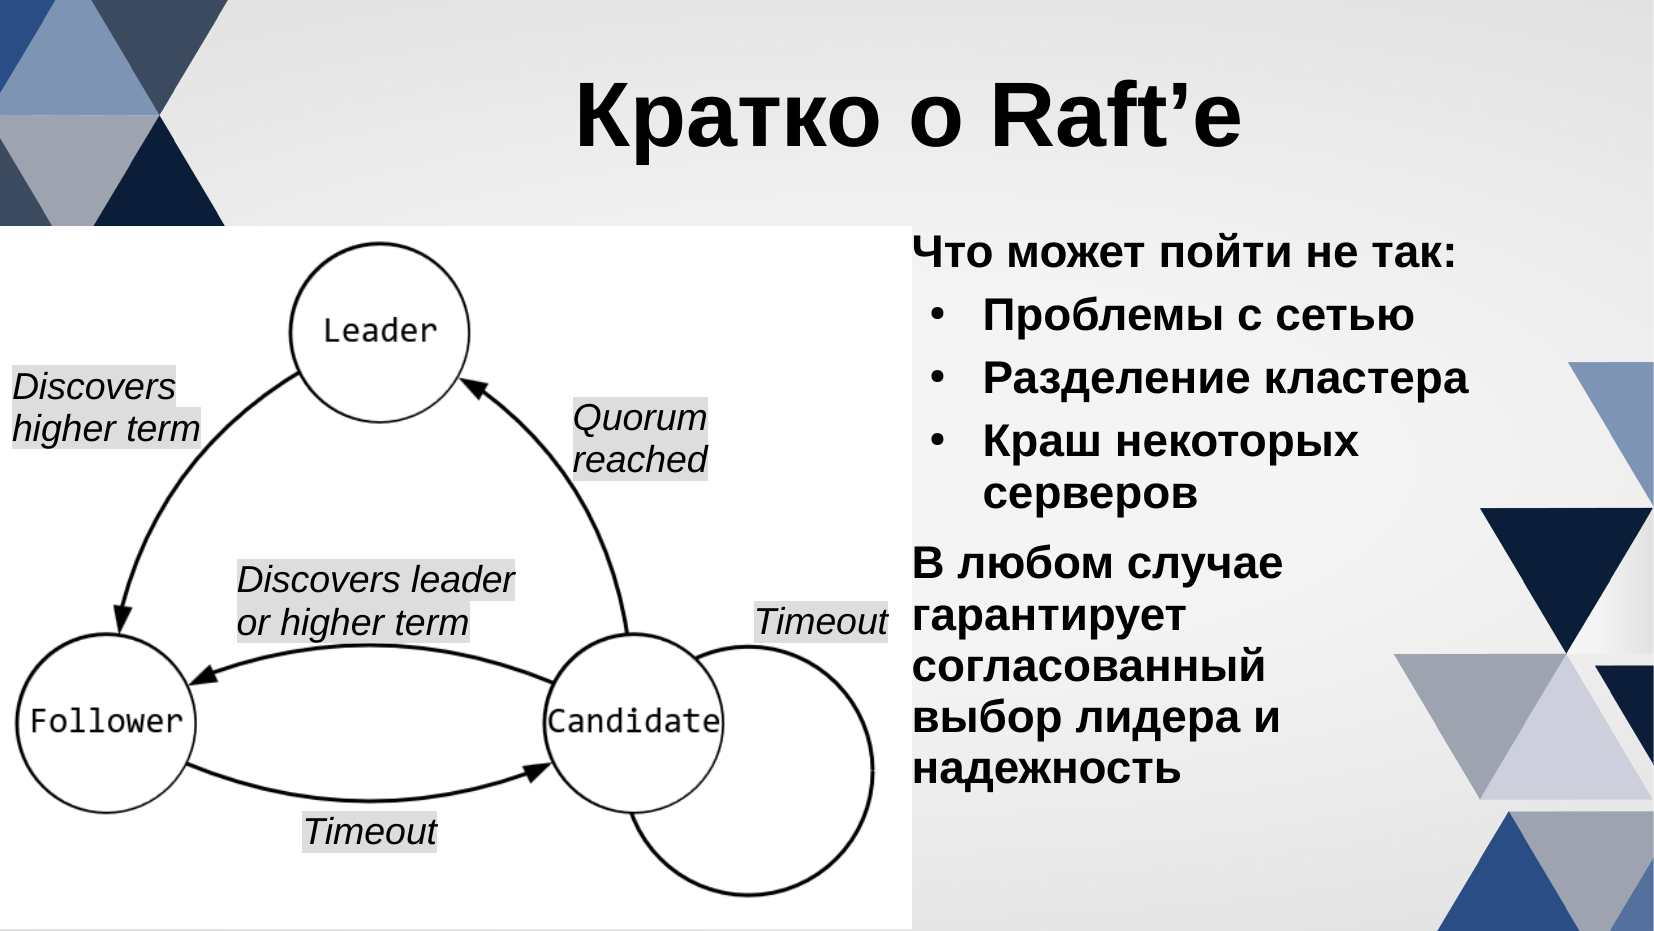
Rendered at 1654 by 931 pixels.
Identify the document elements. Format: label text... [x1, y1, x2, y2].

text_box Discovers higher term [0, 357, 243, 460]
title Кратко о Raft’е [165, 37, 1654, 193]
text_box Quorum reached [557, 389, 763, 489]
text_box Timeout [738, 593, 905, 651]
text_box Discovers leader or higher term [221, 551, 543, 662]
list В любом случае гарантирует согласованный выбор лидера и надежность [911, 537, 1427, 840]
text_box Timeout [287, 803, 454, 860]
list Что может пойти не так: Проблемы с сетью Разделение кластера Краш некоторых серверов [911, 226, 1496, 529]
picture [0, 0, 1654, 931]
